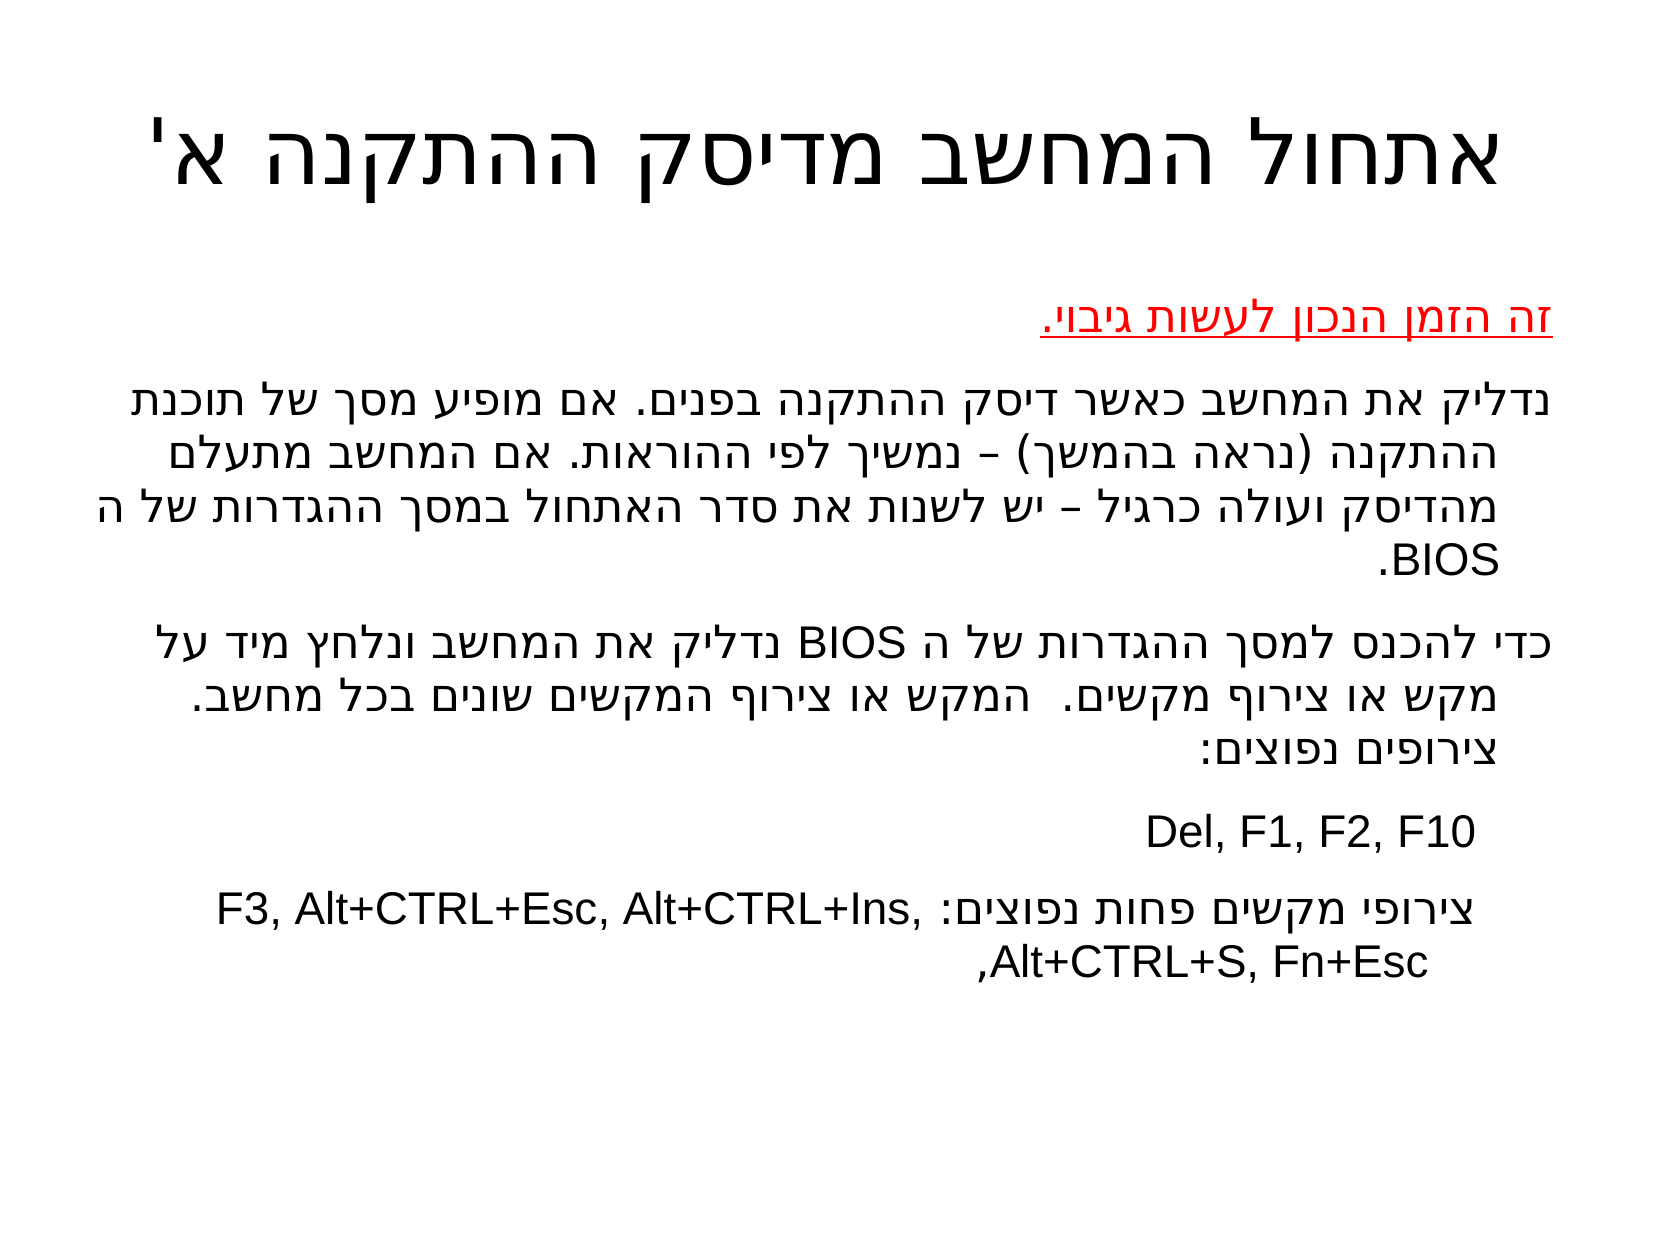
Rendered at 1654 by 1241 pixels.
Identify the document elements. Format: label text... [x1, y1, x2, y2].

title אתחול המחשב מדיסק ההתקנה א' [82, 49, 1571, 257]
list זה הזמן הנכון לעשות גיבוי. נדליק את המחשב כאשר דיסק ההתקנה בפנים. אם מופיע מסך של תוכנת ההתקנה (נראה בהמשך) – נמשיך לפי ההוראות. אם המחשב מתעלם מהדיסק ועולה כרגיל – יש לשנות את סדר האתחול במסך ההגדרות של ה BIOS. כדי להכנס למסך ההגדרות של ה BIOS נדליק את המחשב ונלחץ מיד על מקש או צירוף מקשים. המקש או צירוף המקשים שונים בכל מחשב. צירופים נפוצים: Del, F1, F2, F10 צירופי מקשים פחות נפוצים: F3, Alt+CTRL+Esc, Alt+CTRL+Ins, Alt+CTRL+S, Fn+Esc, [82, 290, 1571, 1109]
